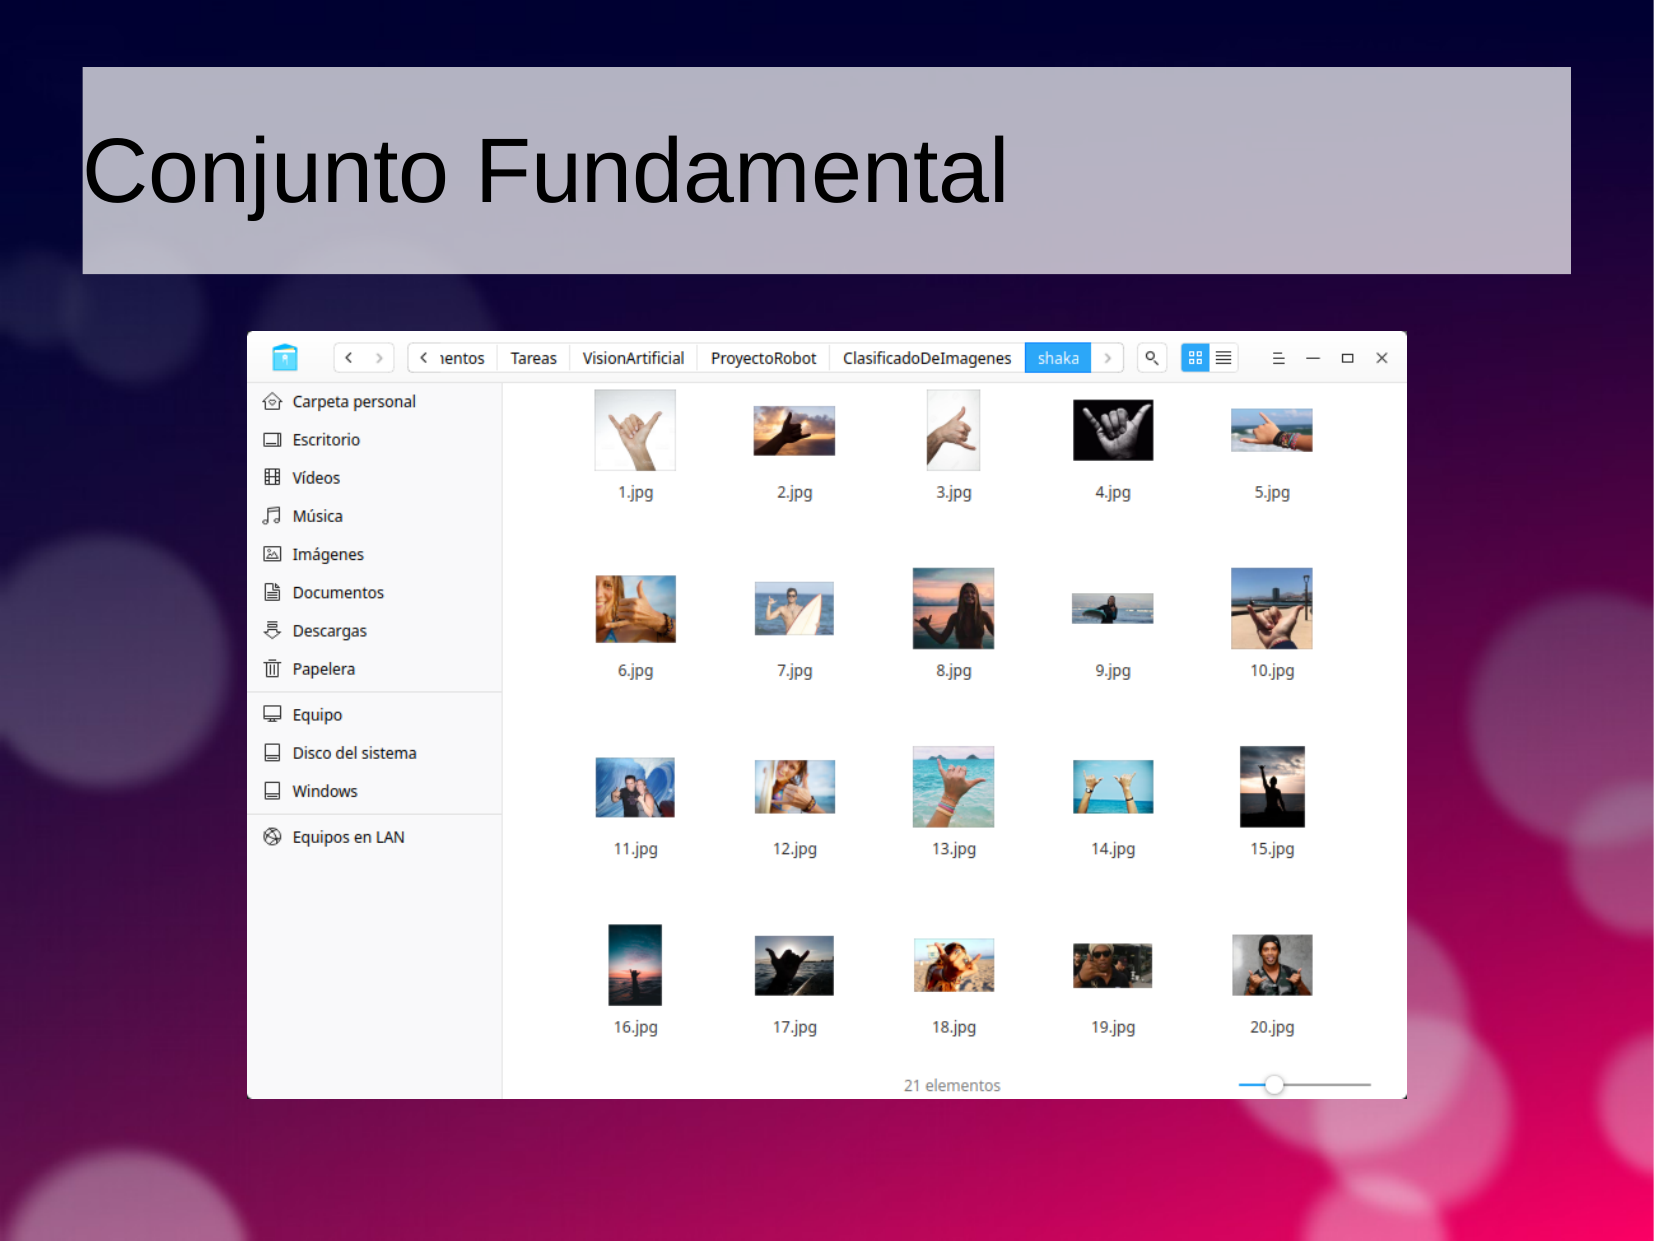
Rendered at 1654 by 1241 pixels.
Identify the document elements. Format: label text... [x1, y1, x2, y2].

picture [0, 0, 1654, 1241]
title Conjunto Fundamental [82, 67, 1571, 275]
